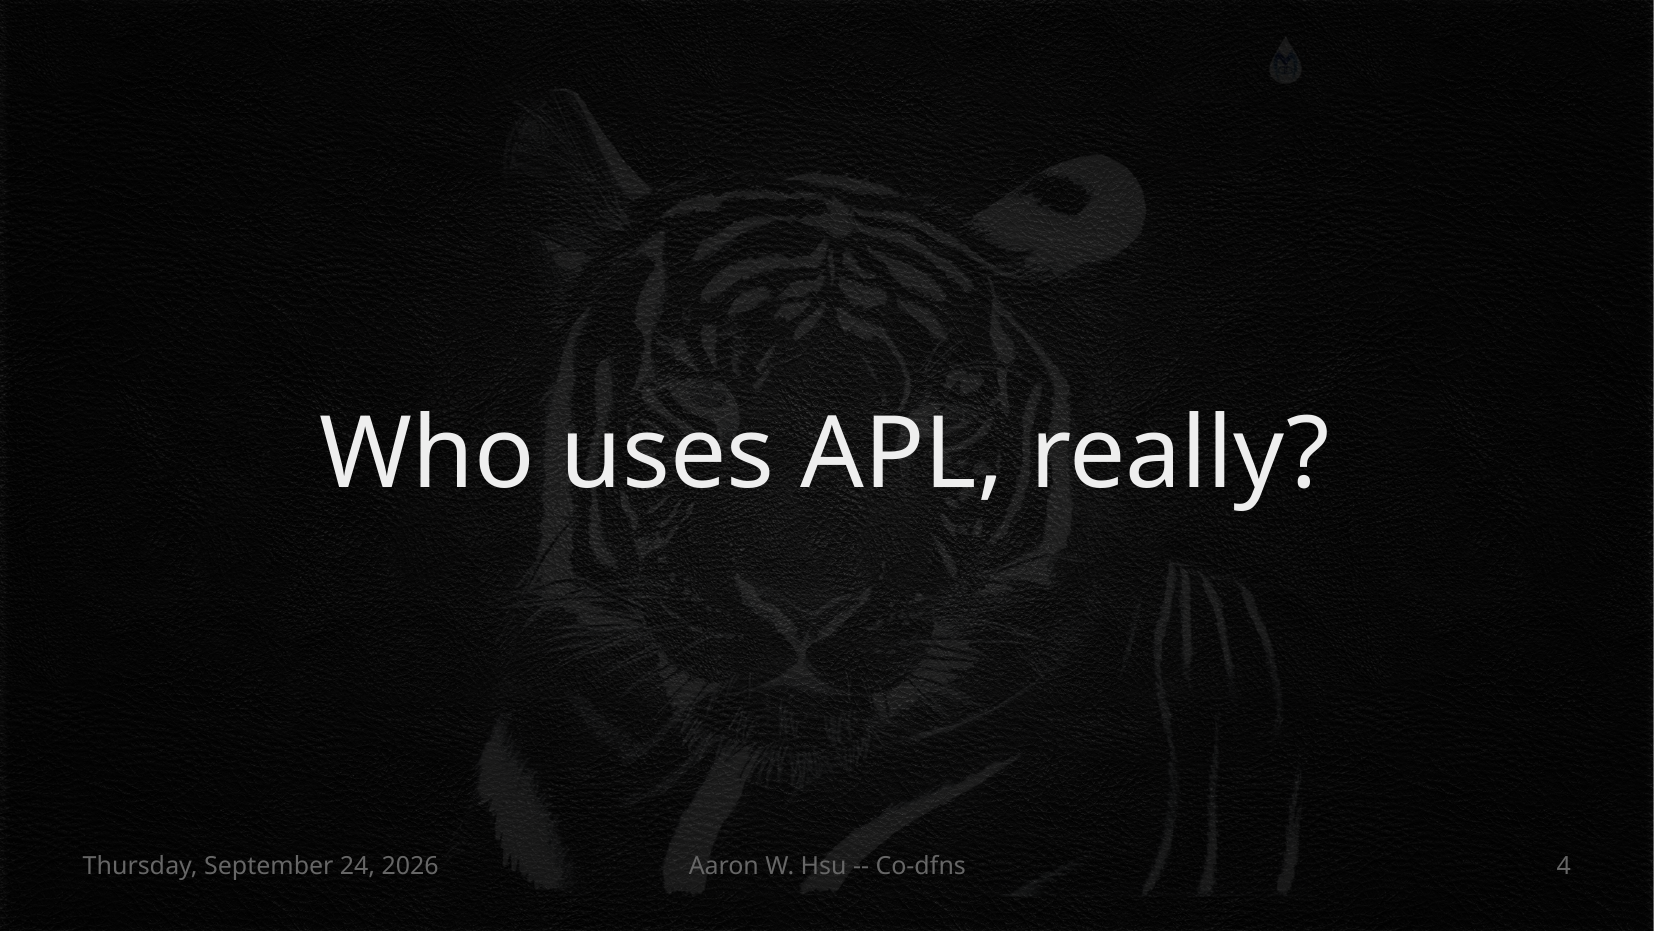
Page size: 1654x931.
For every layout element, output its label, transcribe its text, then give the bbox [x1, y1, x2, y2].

picture [0, 0, 1654, 931]
text_box Who uses APL, really? [60, 372, 1591, 523]
